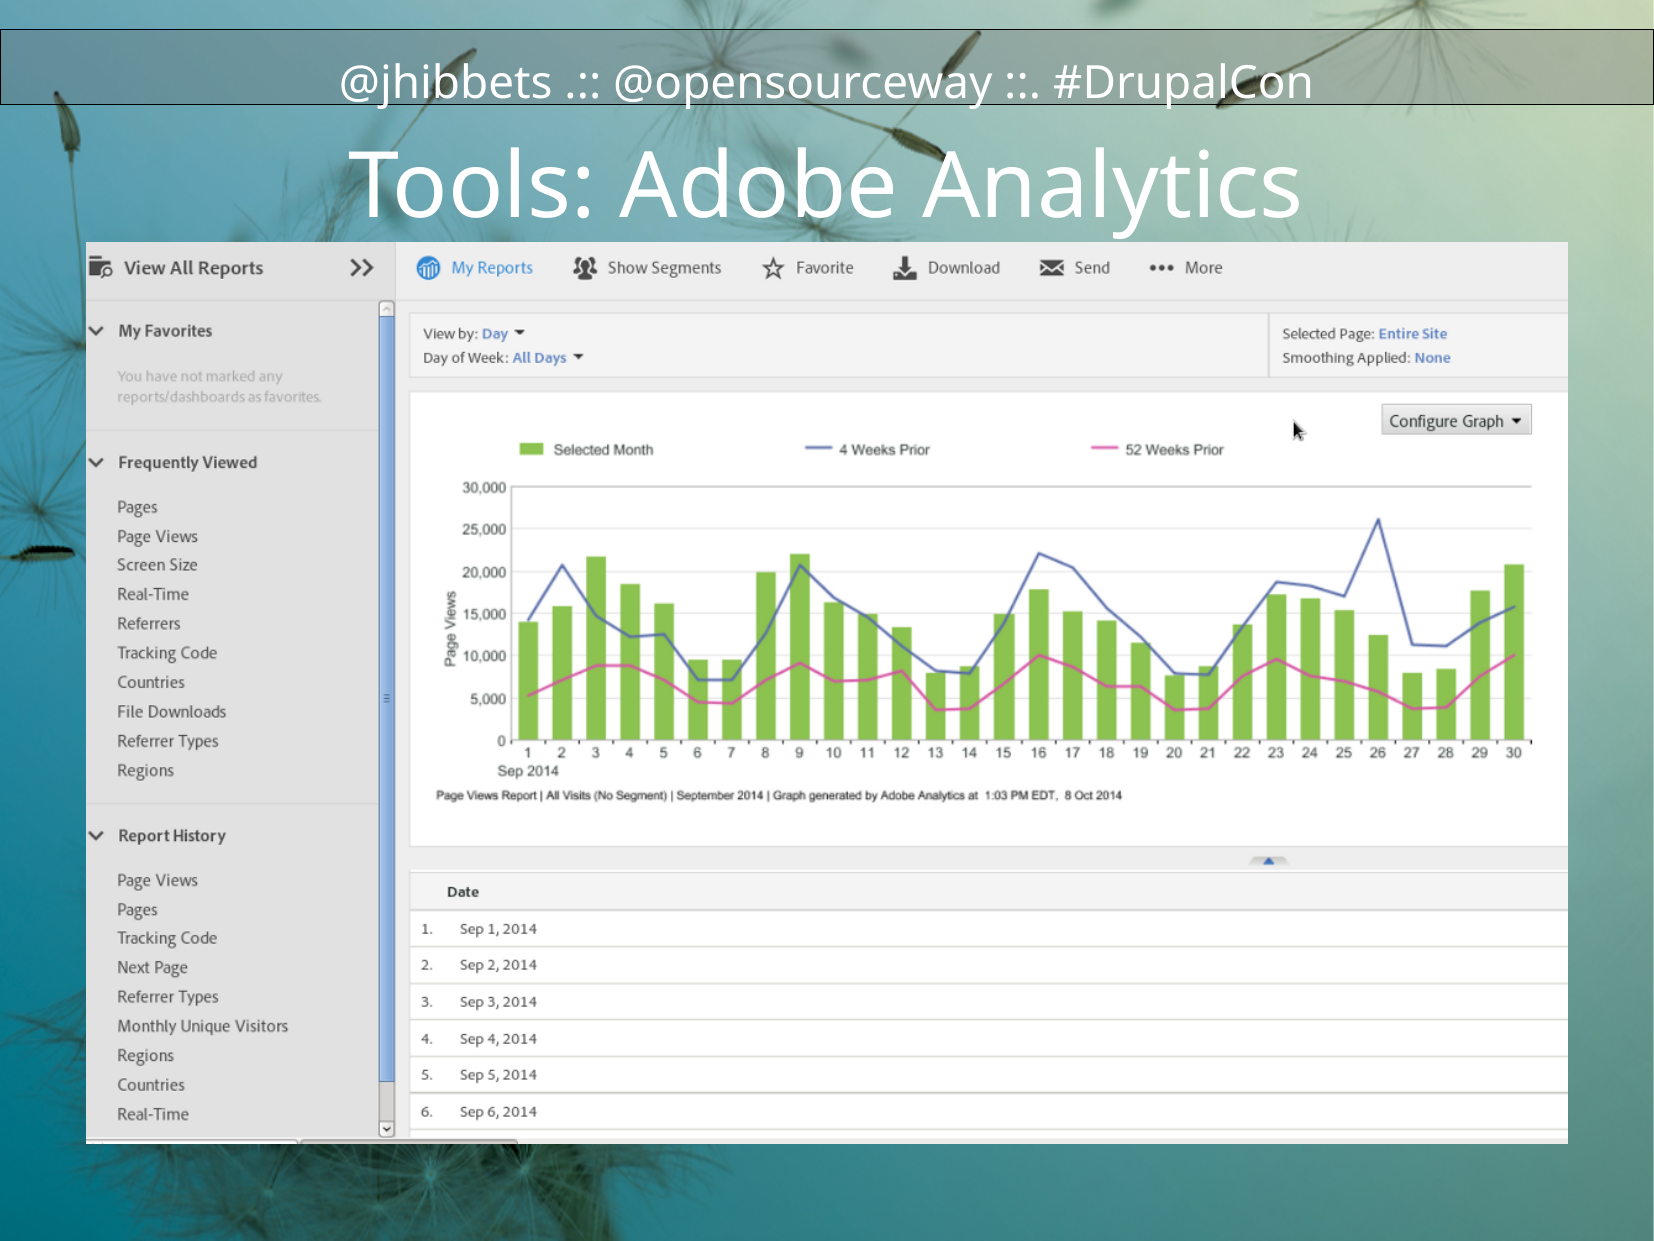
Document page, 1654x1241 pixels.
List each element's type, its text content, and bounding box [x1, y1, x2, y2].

picture [0, 105, 1654, 1241]
picture [0, 0, 1654, 29]
title Tools: Adobe Analytics [82, 78, 1571, 287]
